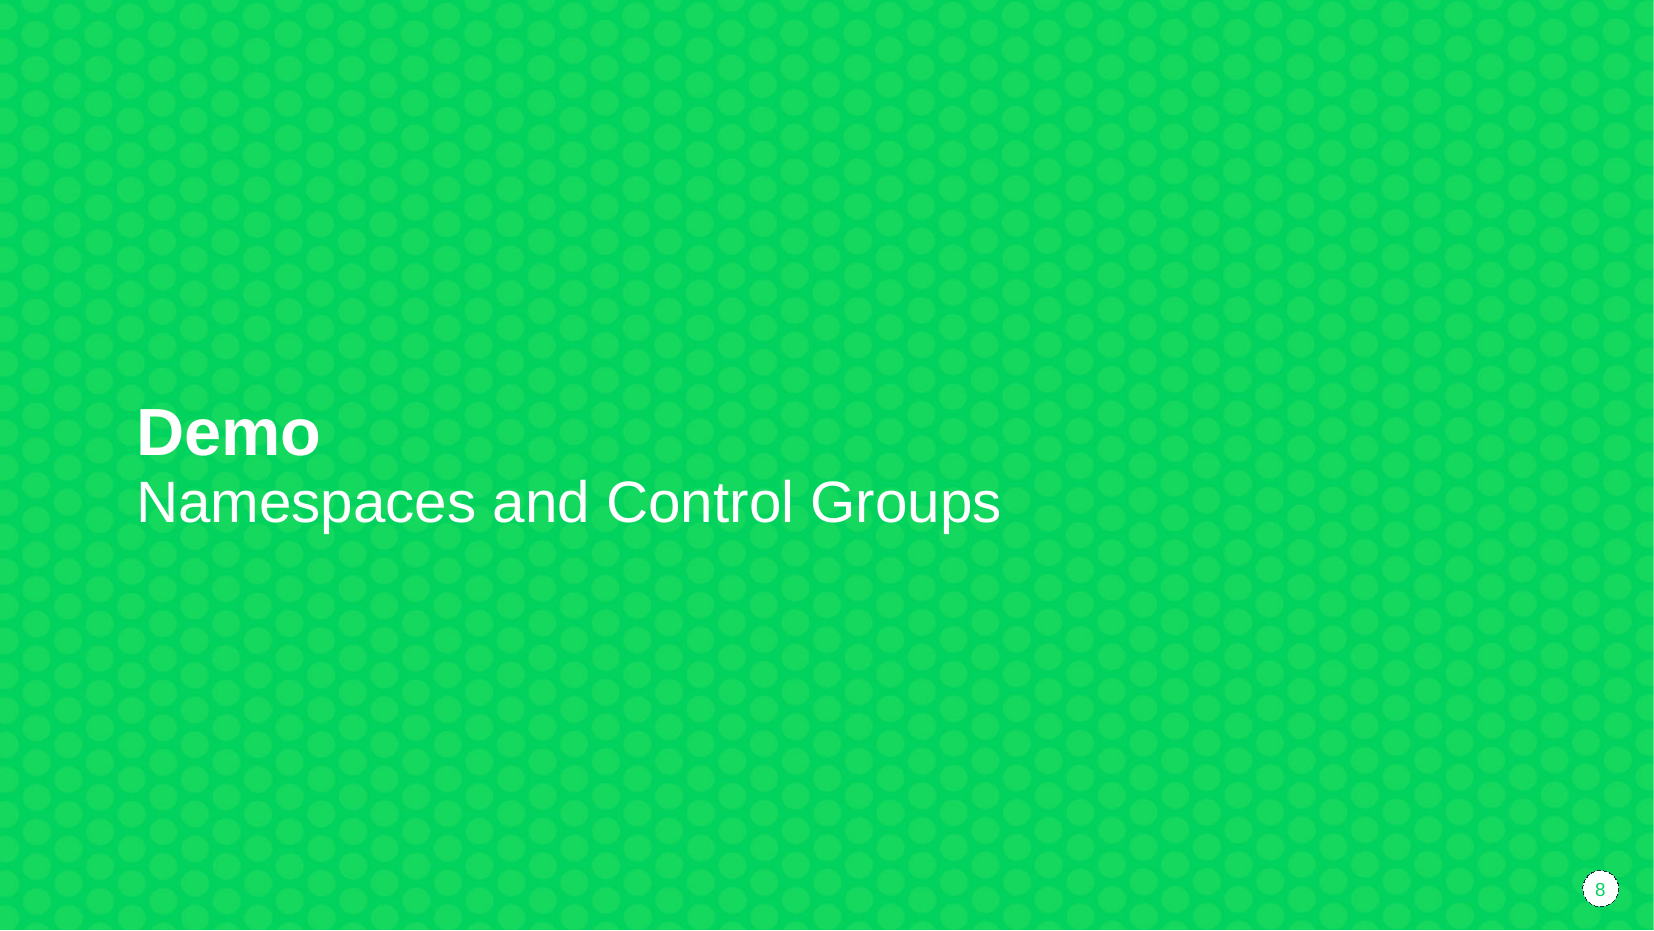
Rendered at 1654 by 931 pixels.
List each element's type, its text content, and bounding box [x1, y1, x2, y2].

title Demo Namespaces and Control Groups [121, 387, 1531, 543]
picture [0, 0, 1654, 930]
